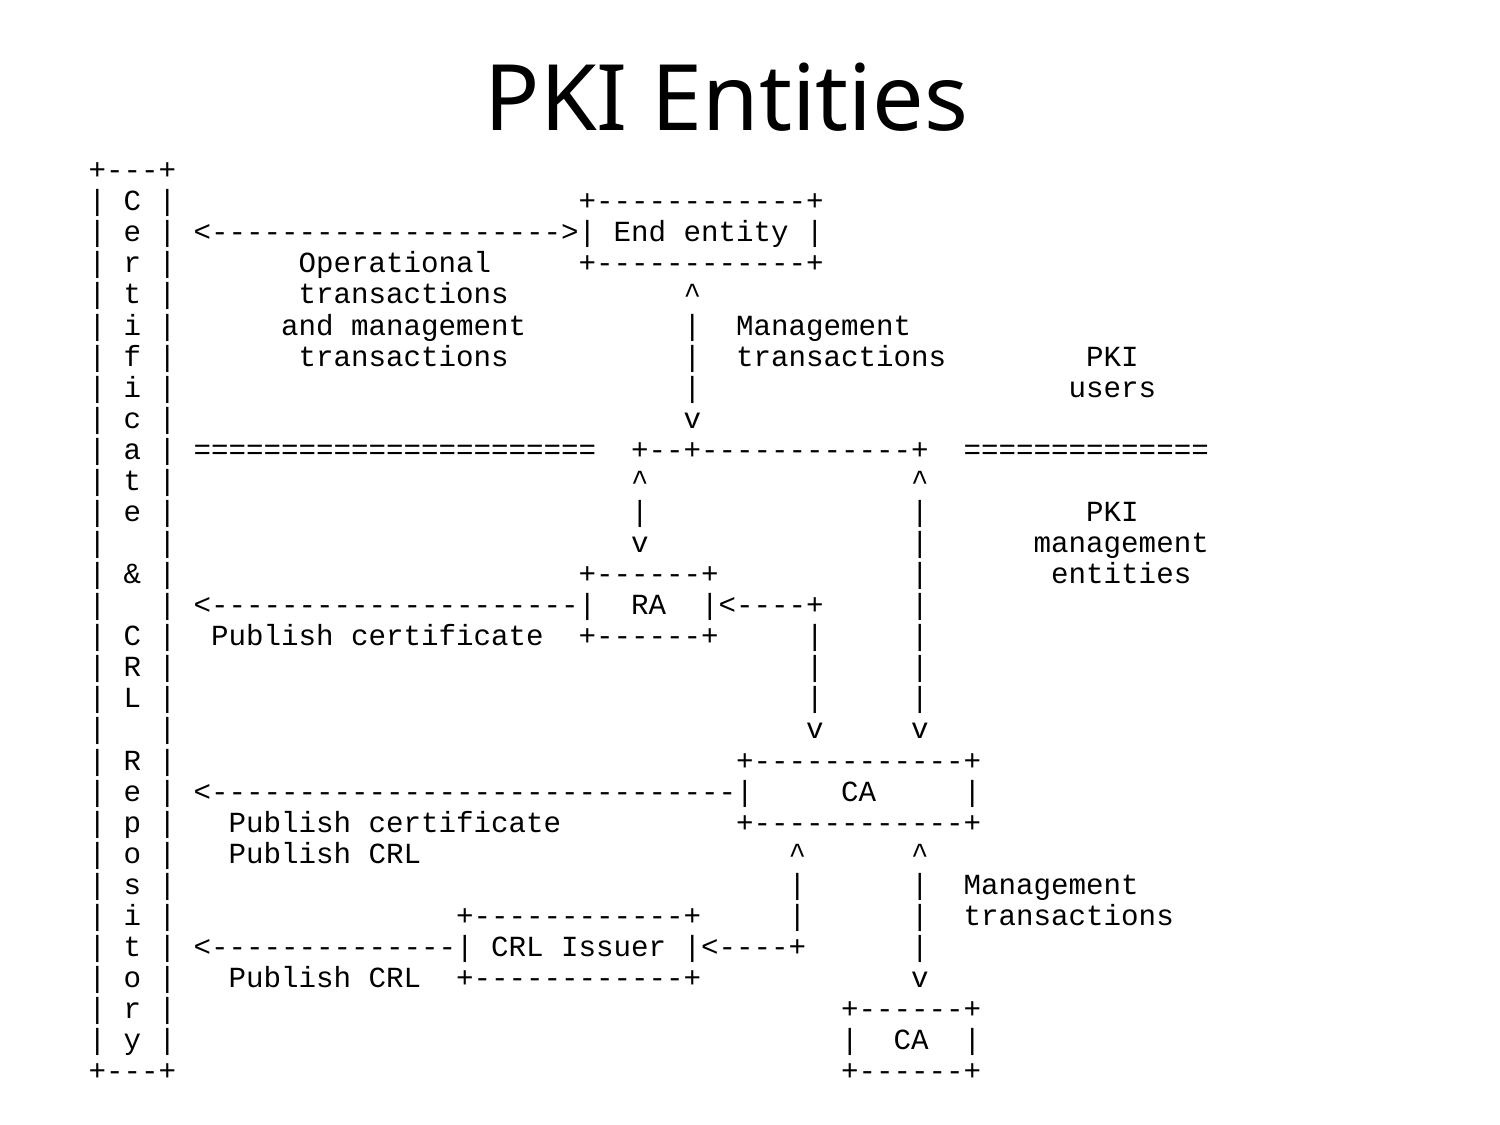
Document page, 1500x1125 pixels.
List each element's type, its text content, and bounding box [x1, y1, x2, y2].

text_box +---+ | C | +------------+ | e | <-------------------->| End entity | | r | Operational +------------+ | t | transactions ^ | i | and management | Management | f | transactions | transactions PKI | i | | users | c | v | a | ======================= +--+------------+ ============== | t | ^ ^ | e | | | PKI | | v | management | & | +------+ | entities | | <---------------------| RA |<----+ | | C | Publish certificate +------+ | | | R | | | | L | | | | | v v | R | +------------+ | e | <------------------------------| CA | | p | Publish certificate +------------+ | o | Publish CRL ^ ^ | s | | | Management | i | +------------+ | | transactions | t | <--------------| CRL Issuer |<----+ | | o | Publish CRL +------------+ v | r | +------+ | y | | CA | +---+ +------+ [36, 154, 1500, 1125]
text_box PKI Entities [89, 0, 1365, 154]
